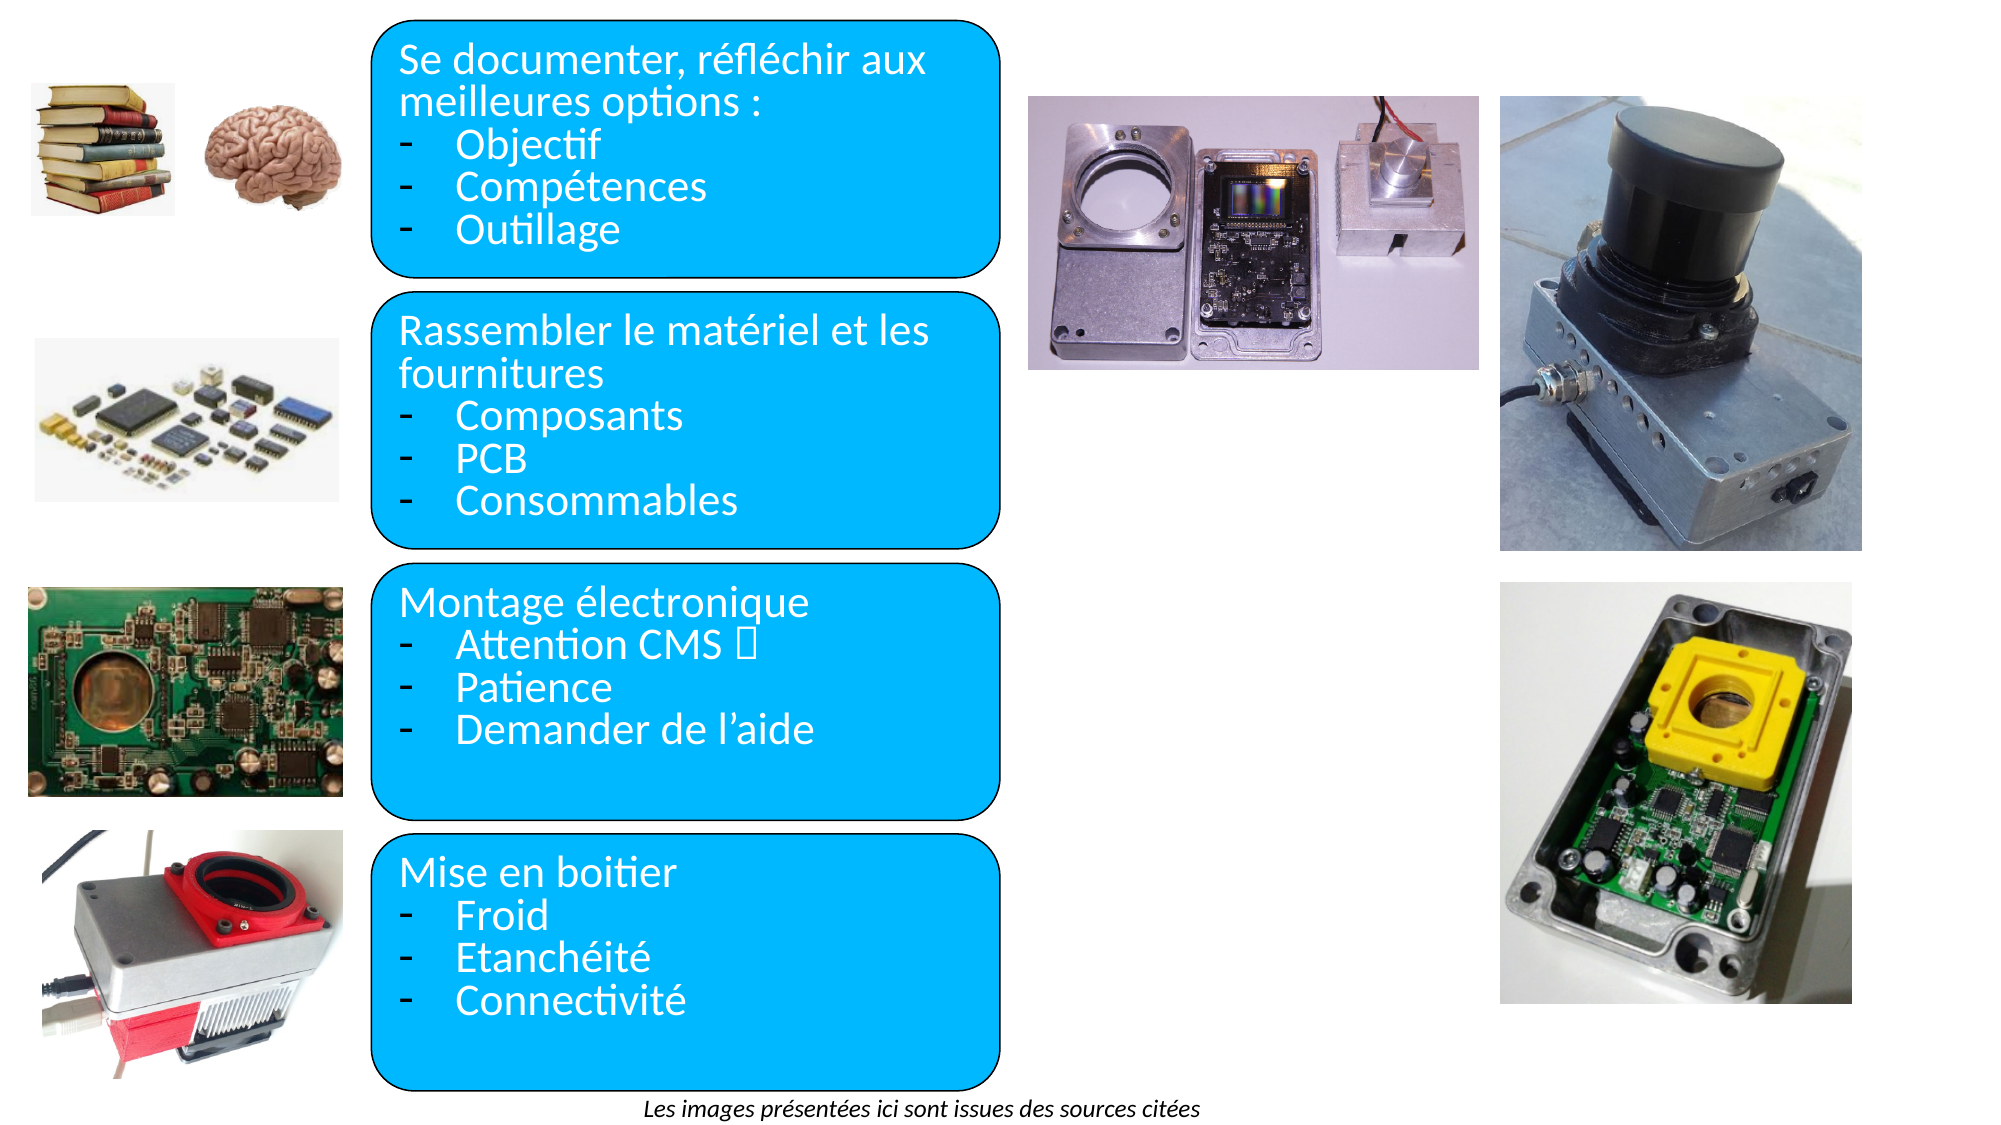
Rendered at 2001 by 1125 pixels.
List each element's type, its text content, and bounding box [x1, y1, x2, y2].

text_box Rassembler le matériel et les fournitures Composants PCB Consommables [371, 291, 1000, 549]
picture [28, 587, 343, 797]
picture [1028, 96, 1479, 370]
picture [31, 79, 175, 219]
picture [1500, 96, 1862, 551]
picture [21, 338, 358, 502]
text_box Mise en boitier Froid Etanchéité Connectivité [371, 833, 1000, 1091]
text_box Se documenter, réfléchir aux meilleures options : Objectif Compétences Outillage [371, 20, 1000, 278]
text_box Montage électronique Attention CMS  Patience Demander de l’aide [371, 563, 1000, 821]
picture [1500, 582, 1852, 1004]
text_box Les images présentées ici sont issues des sources citées [628, 1090, 1637, 1125]
picture [42, 830, 343, 1079]
picture [194, 96, 352, 219]
